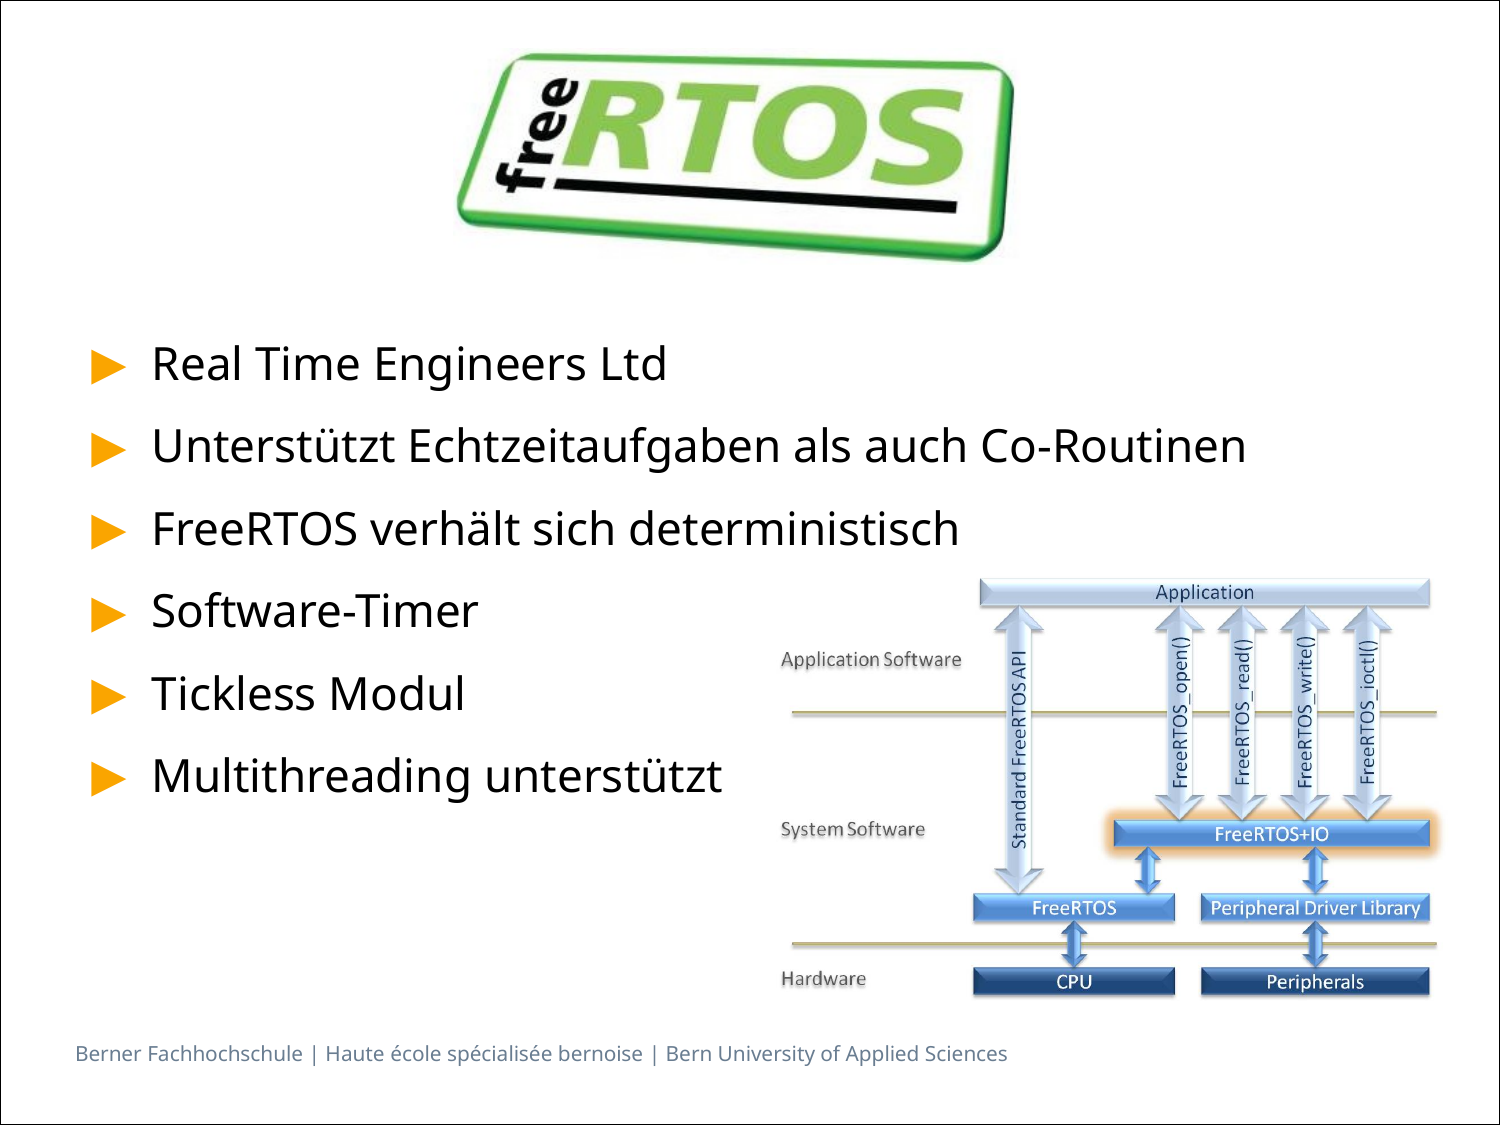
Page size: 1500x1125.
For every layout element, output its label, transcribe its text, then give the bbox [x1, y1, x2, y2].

picture [453, 48, 1021, 265]
picture [762, 569, 1456, 1003]
list Real Time Engineers Ltd Unterstützt Echtzeitaufgaben als auch Co-Routinen FreeRTOS verhält sich deterministisch Software-Timer Tickless Modul Multithreading unterstützt [76, 299, 1398, 816]
